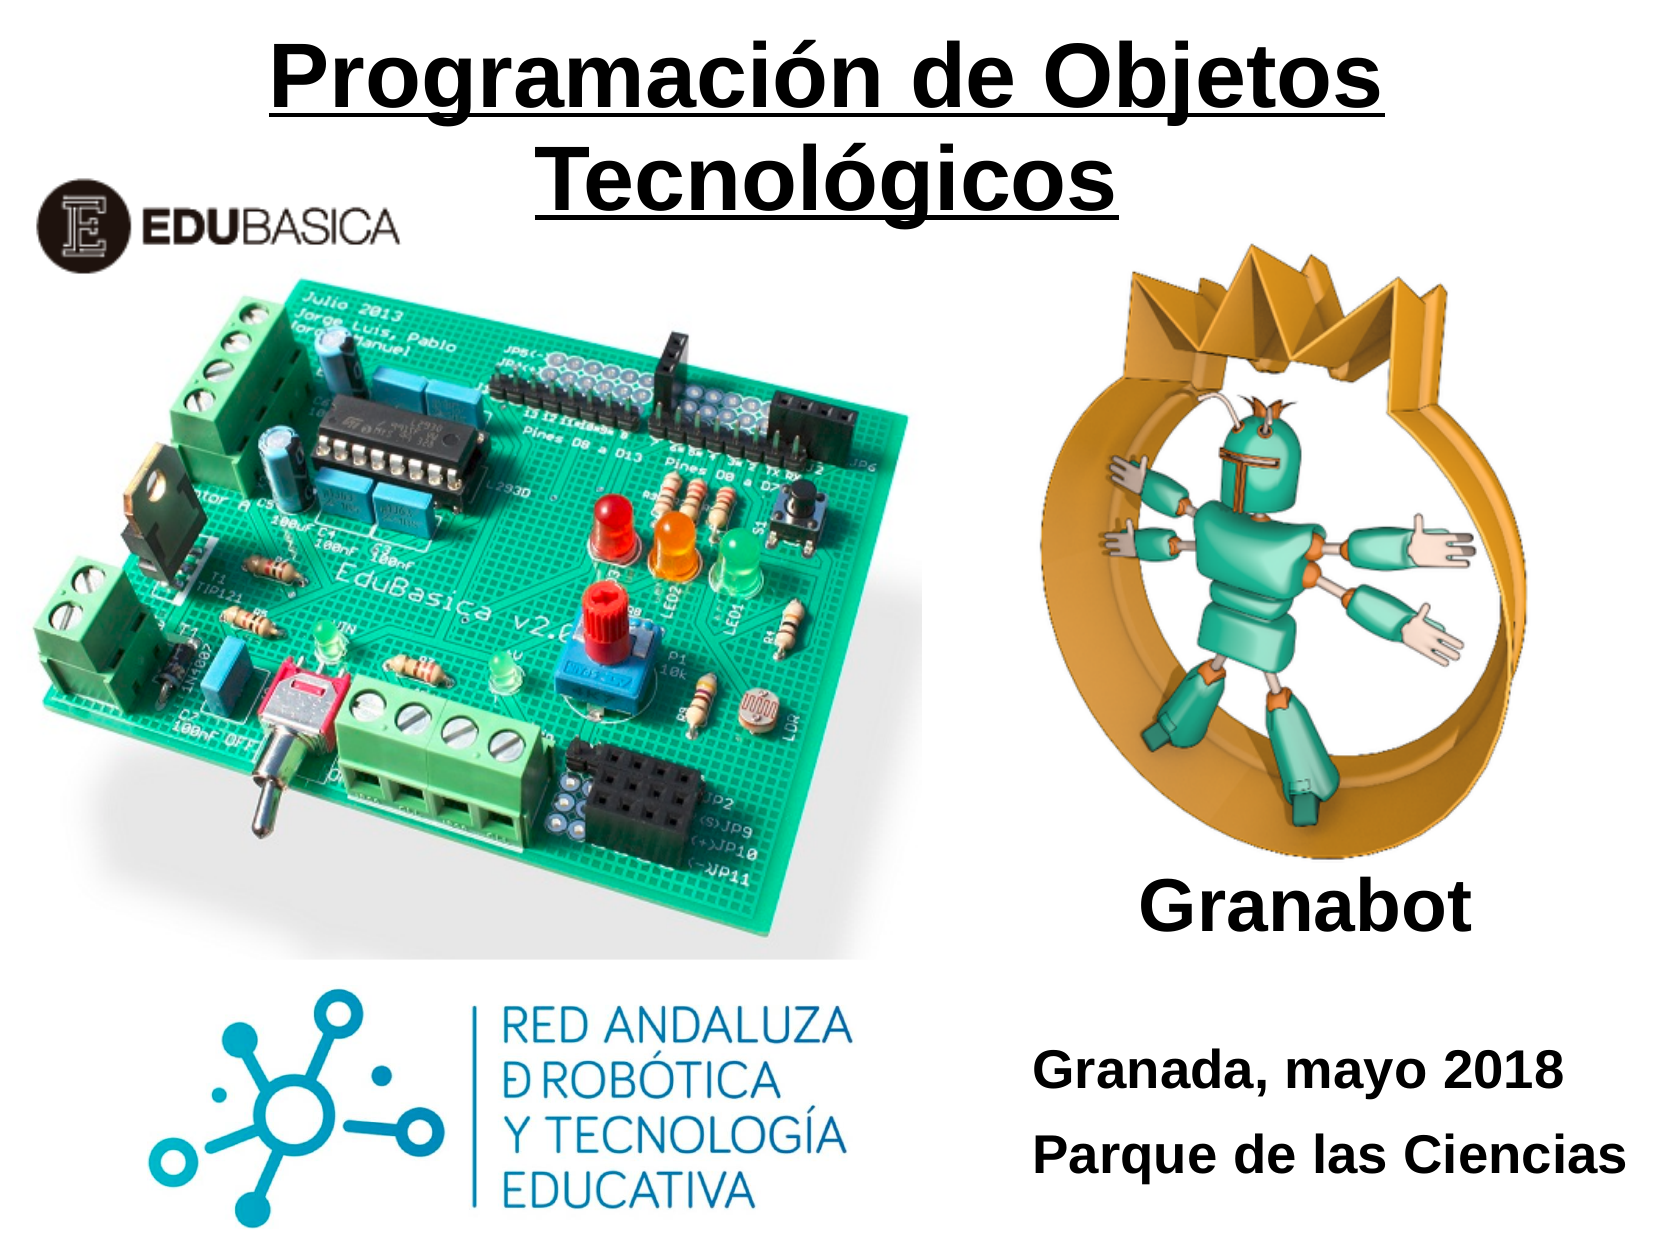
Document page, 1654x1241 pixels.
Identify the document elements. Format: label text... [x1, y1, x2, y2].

text_box Granabot [1124, 856, 1510, 1003]
picture [147, 985, 857, 1232]
list Granada, mayo 2018 Parque de las Ciencias [974, 1039, 1642, 1193]
picture [968, 241, 1583, 863]
title Programación de Objetos Tecnológicos [82, 23, 1571, 231]
picture [16, 177, 922, 963]
